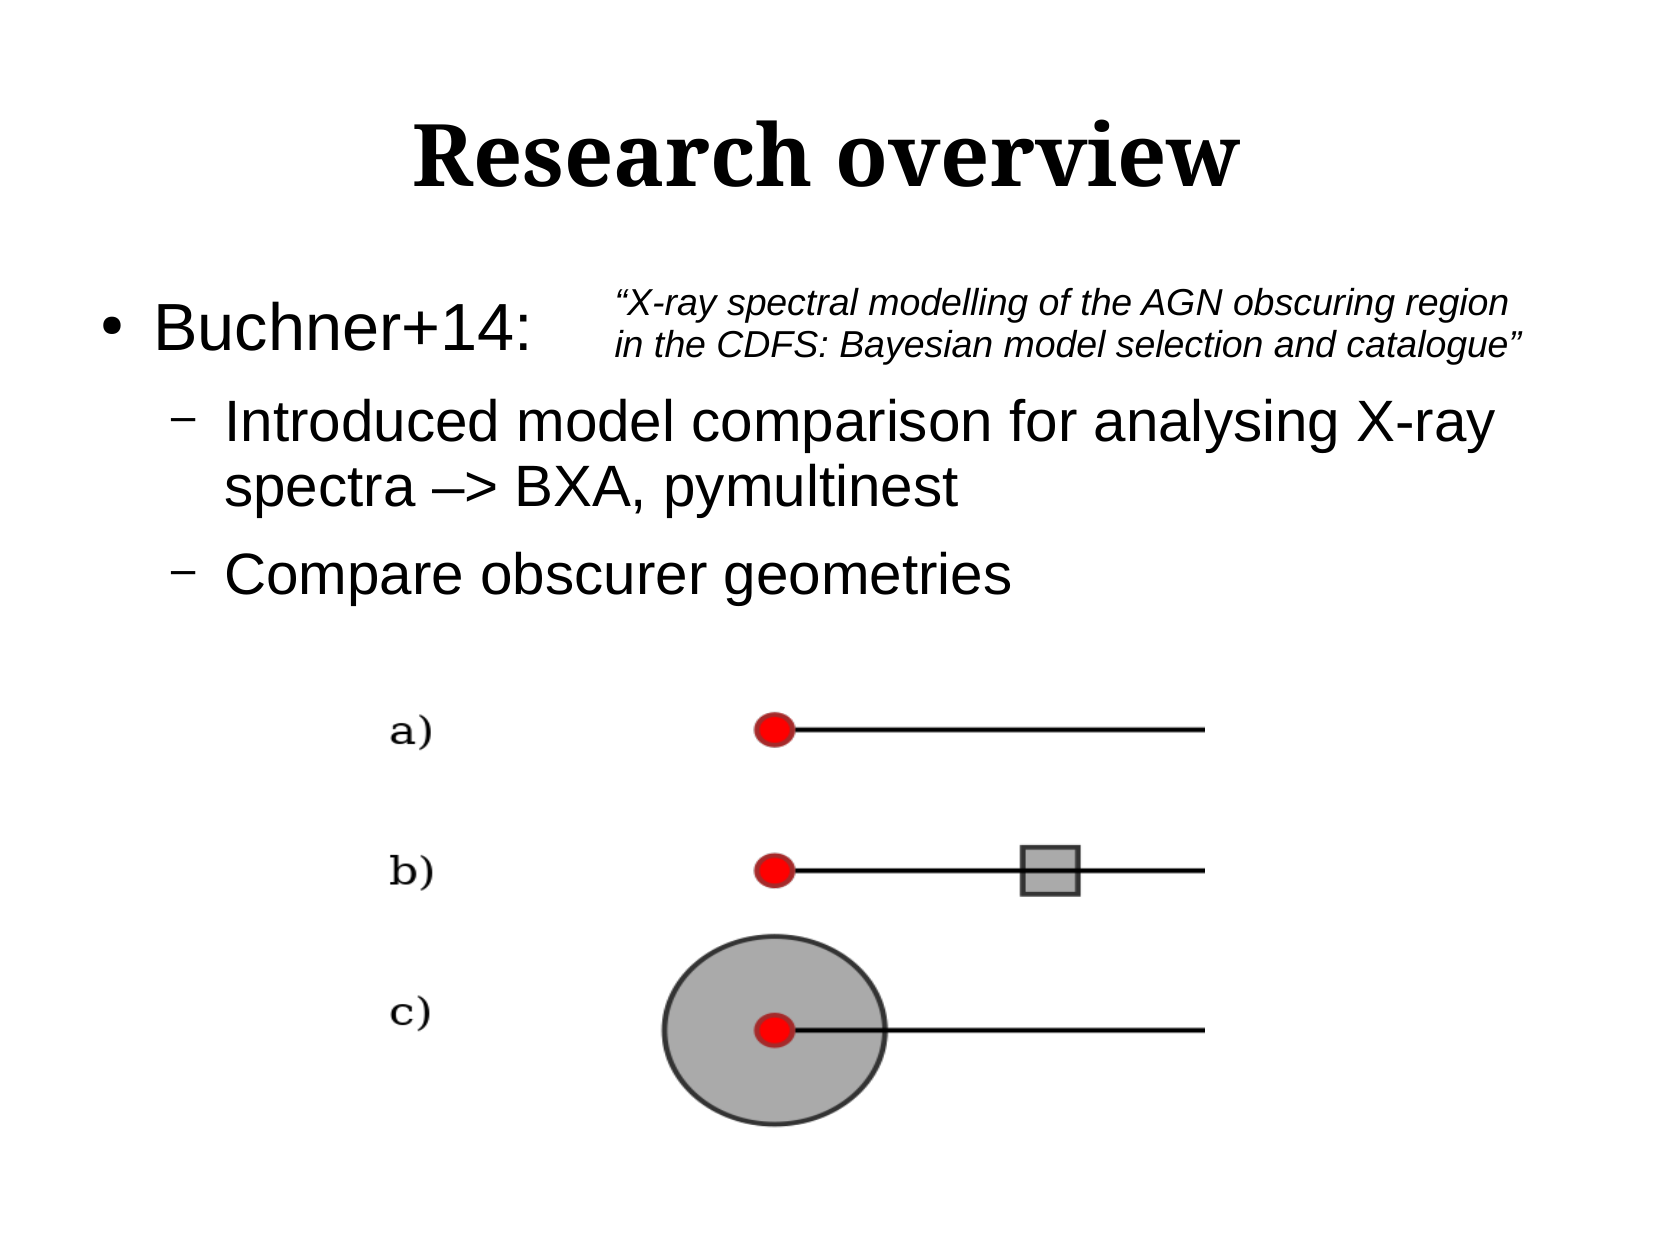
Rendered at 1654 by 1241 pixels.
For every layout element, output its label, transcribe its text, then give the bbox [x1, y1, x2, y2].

list Buchner+14: Introduced model comparison for analysing X-ray spectra –> BXA, pymultinest Compare obscurer geometries [82, 290, 1571, 1010]
text_box “X-ray spectral modelling of the AGN obscuring region in the CDFS: Bayesian model selection and catalogue” [599, 274, 1538, 373]
picture [389, 664, 1205, 1177]
title Research overview [82, 49, 1571, 257]
